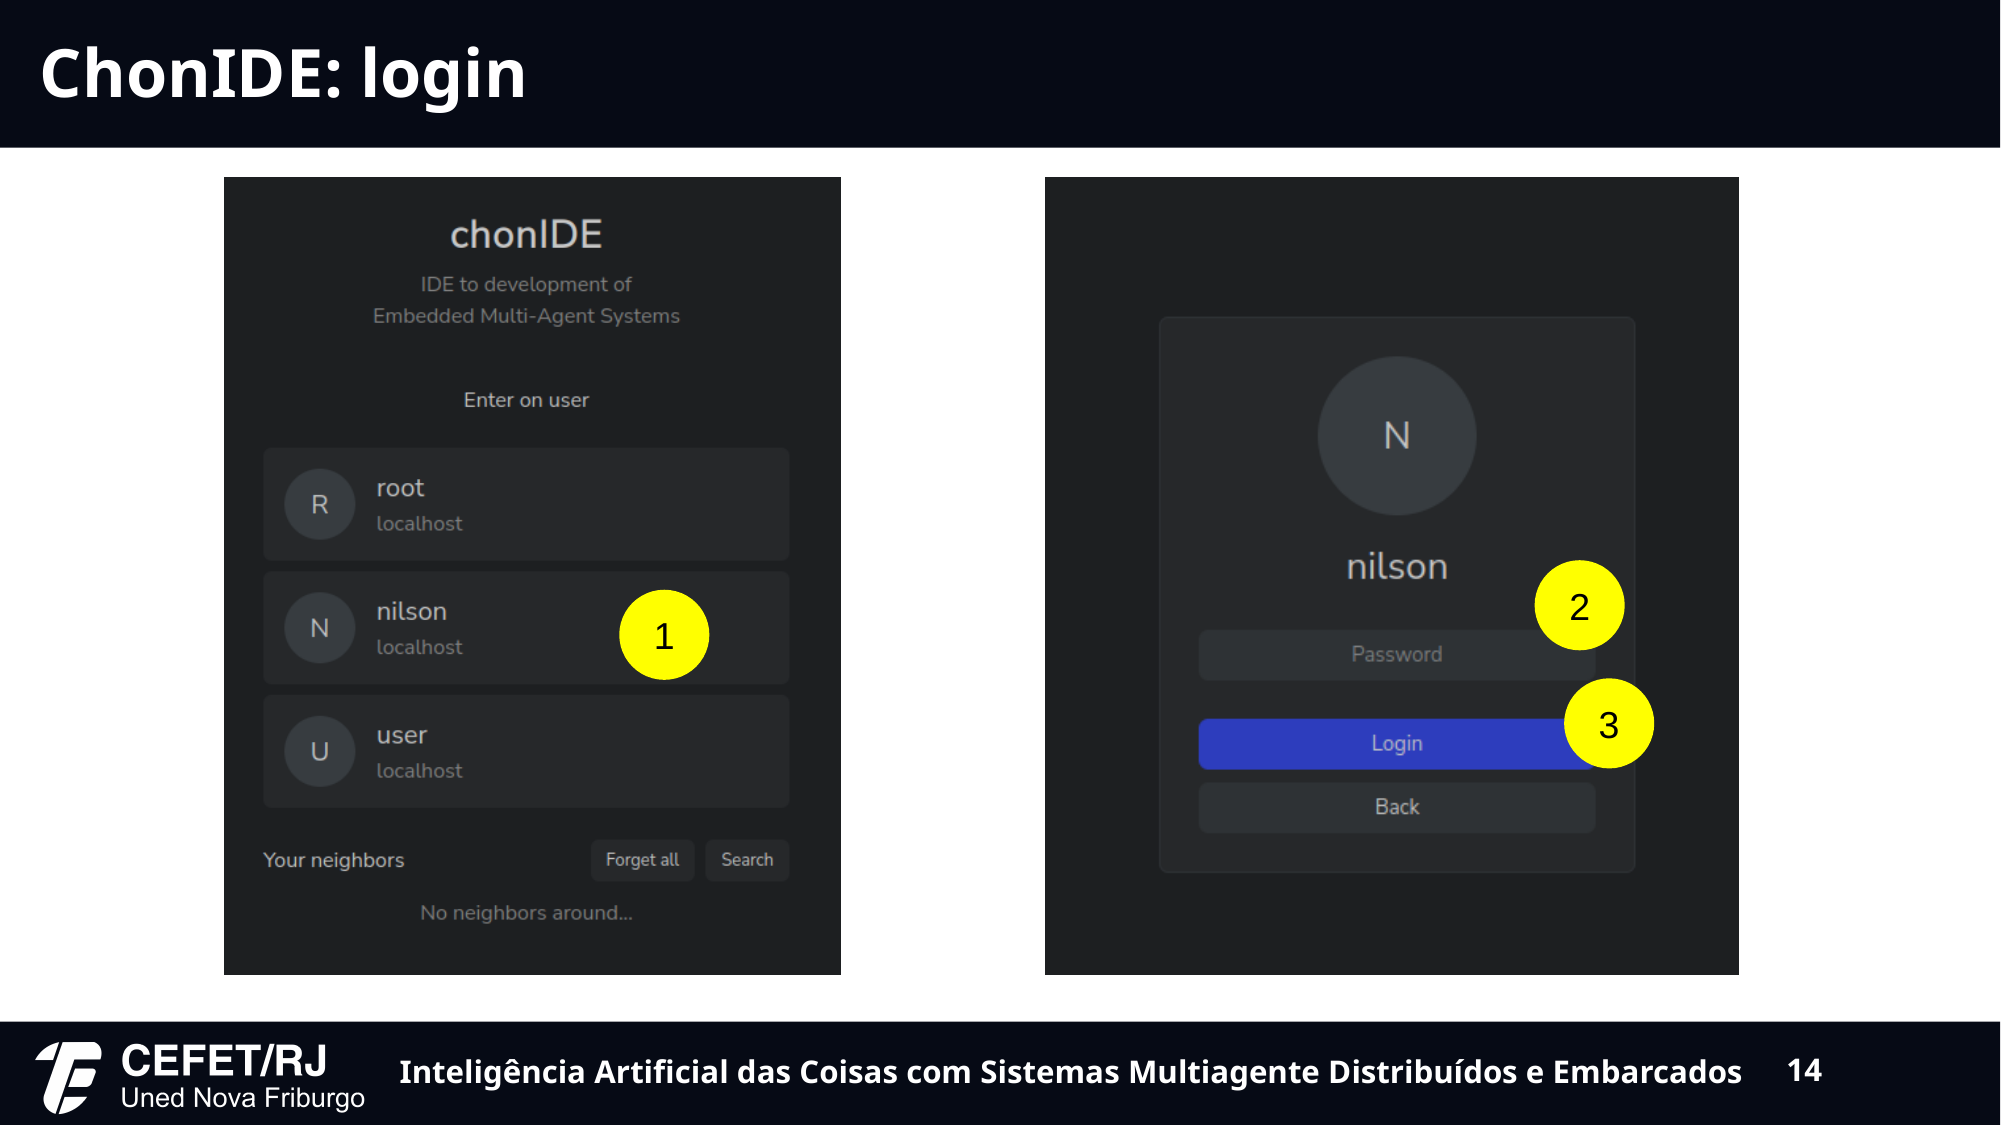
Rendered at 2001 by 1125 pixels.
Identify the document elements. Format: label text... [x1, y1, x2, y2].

picture [0, 1001, 398, 1125]
text_box 2 [1535, 560, 1624, 650]
text_box 1 [620, 590, 709, 680]
text_box 3 [1564, 679, 1654, 768]
picture [224, 177, 841, 975]
text_box ChonIDE: login [25, 23, 1998, 116]
picture [1045, 177, 1739, 975]
